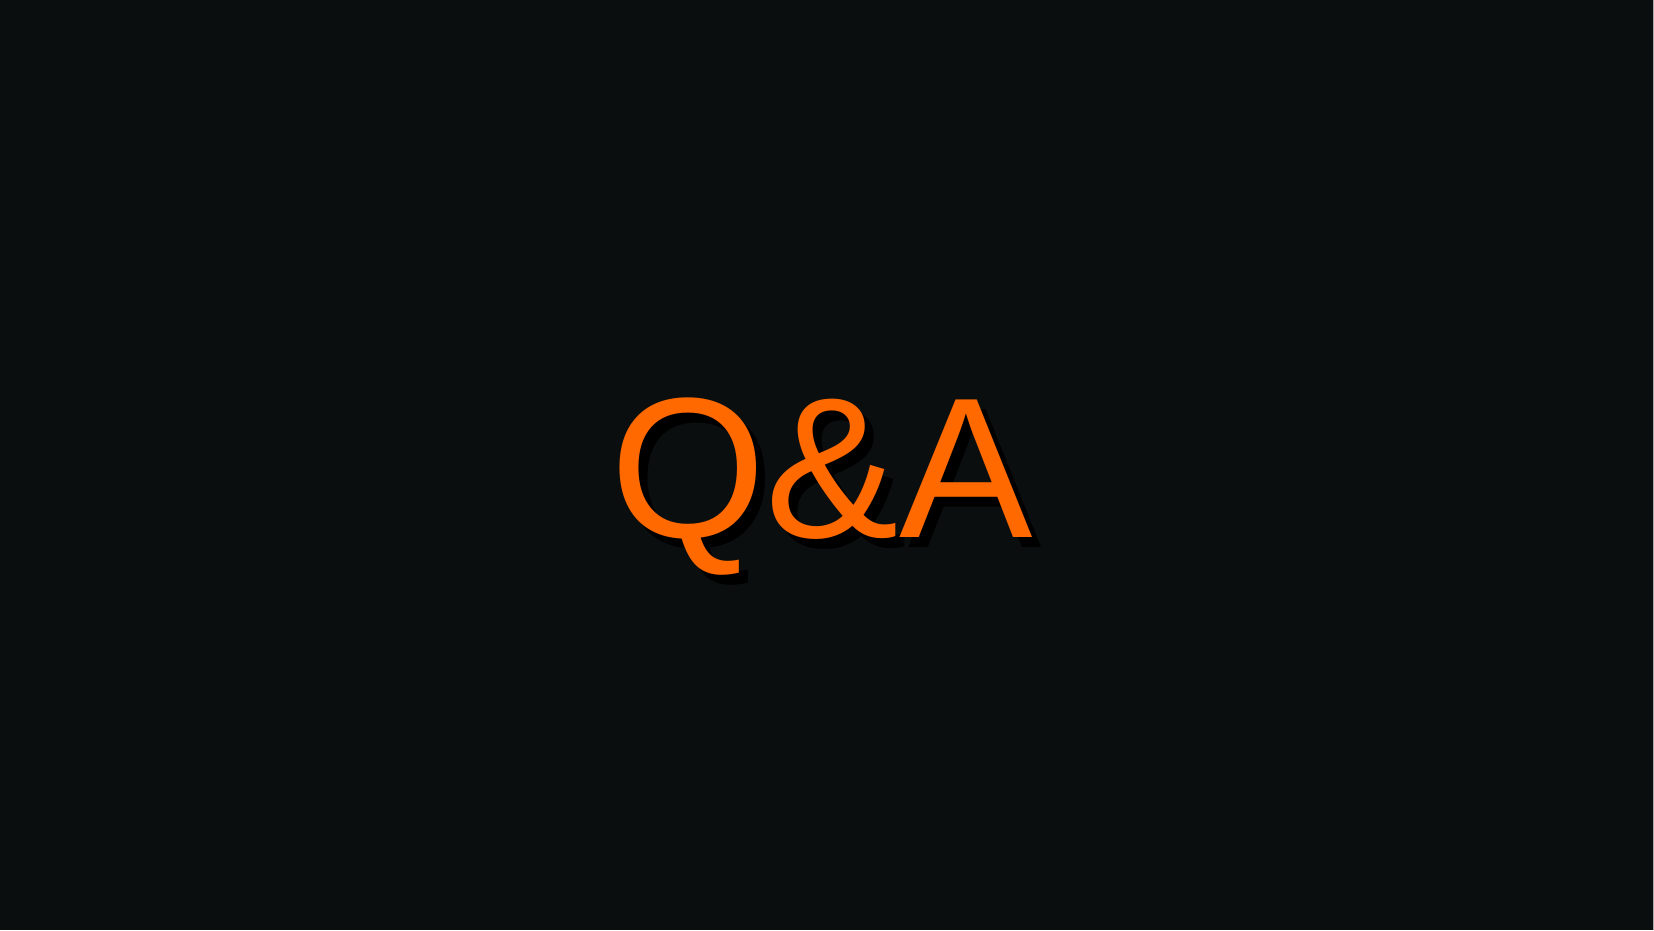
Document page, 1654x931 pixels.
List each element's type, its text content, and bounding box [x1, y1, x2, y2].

title Q&A [77, 262, 1566, 676]
